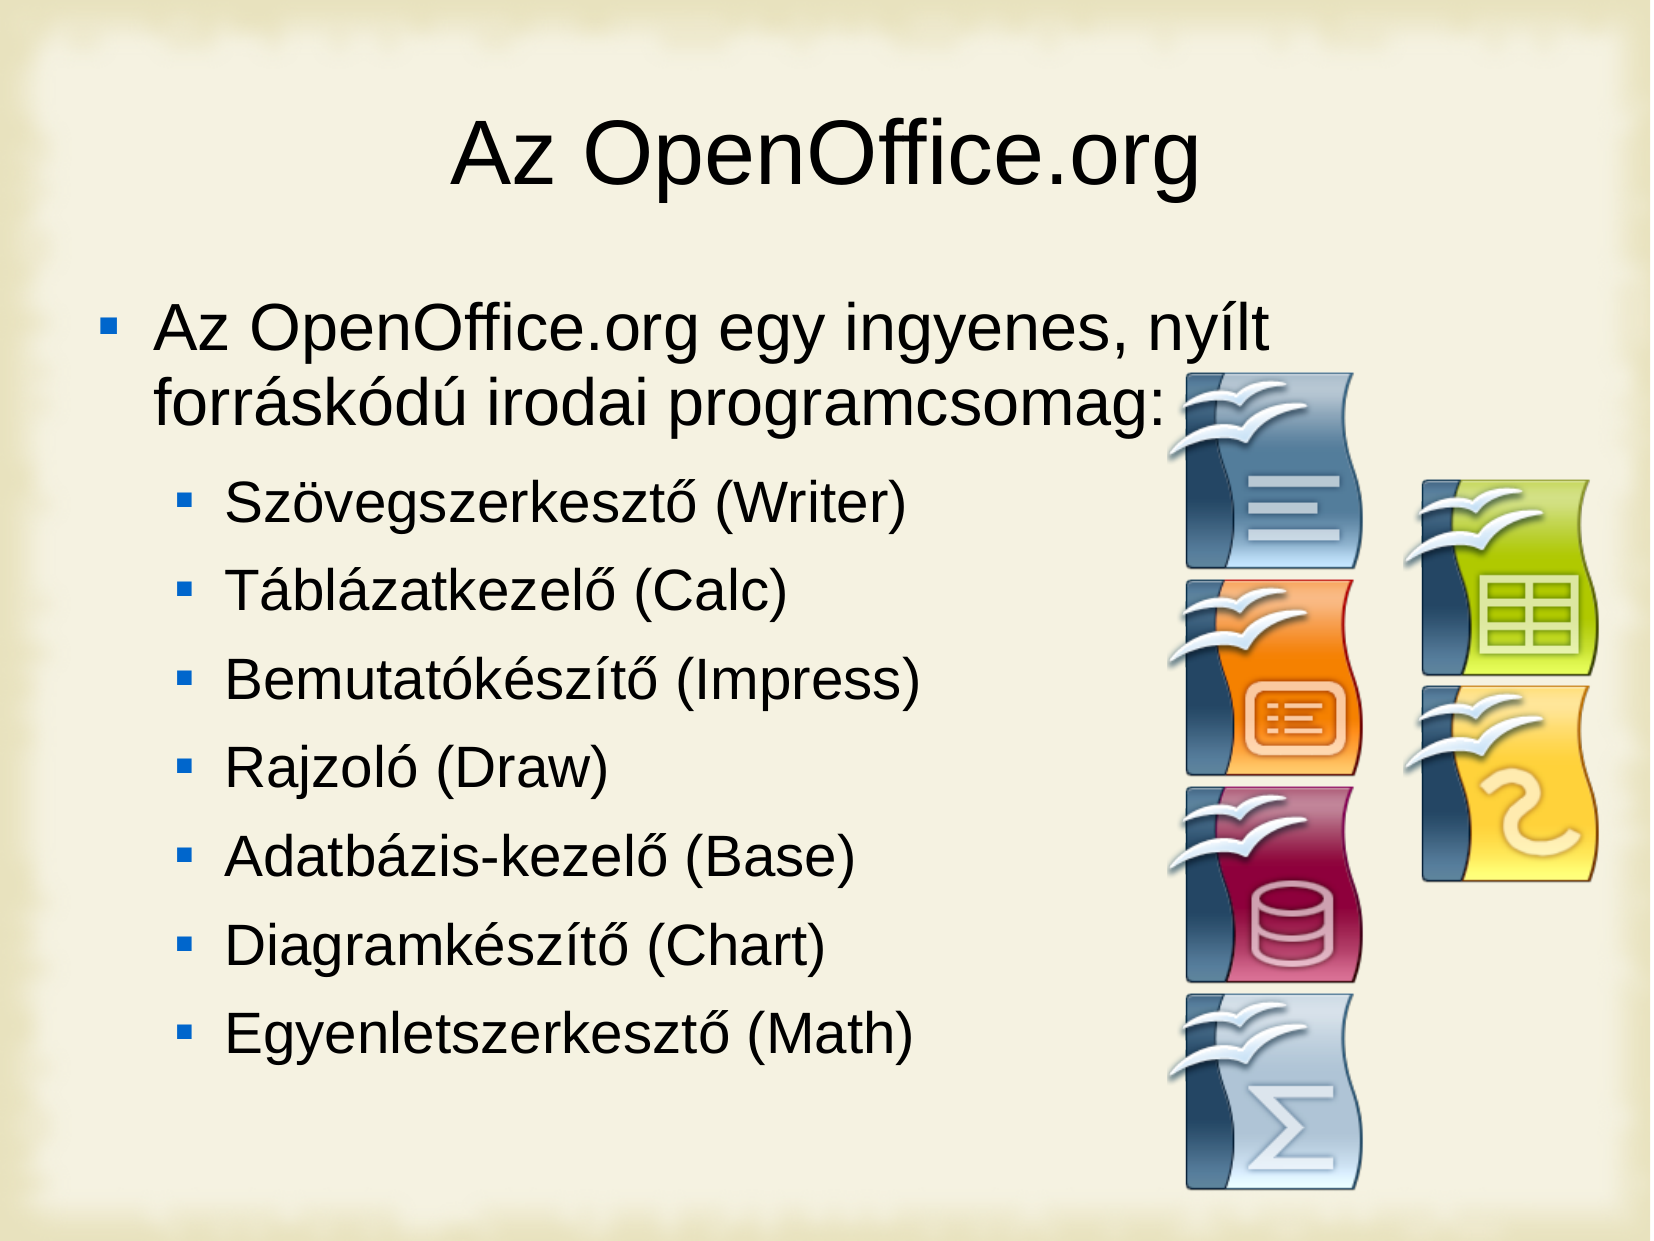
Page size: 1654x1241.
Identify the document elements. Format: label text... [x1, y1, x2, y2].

picture [0, 0, 1651, 1241]
title Az OpenOffice.org [82, 49, 1571, 257]
list Az OpenOffice.org egy ingyenes, nyílt forráskódú irodai programcsomag: Szövegszerkesztő (Writer) Táblázatkezelő (Calc) Bemutatókészítő (Impress) Rajzoló (Draw) Adatbázis-kezelő (Base) Diagramkészítő (Chart) Egyenletszerkesztő (Math) [82, 290, 1571, 1094]
